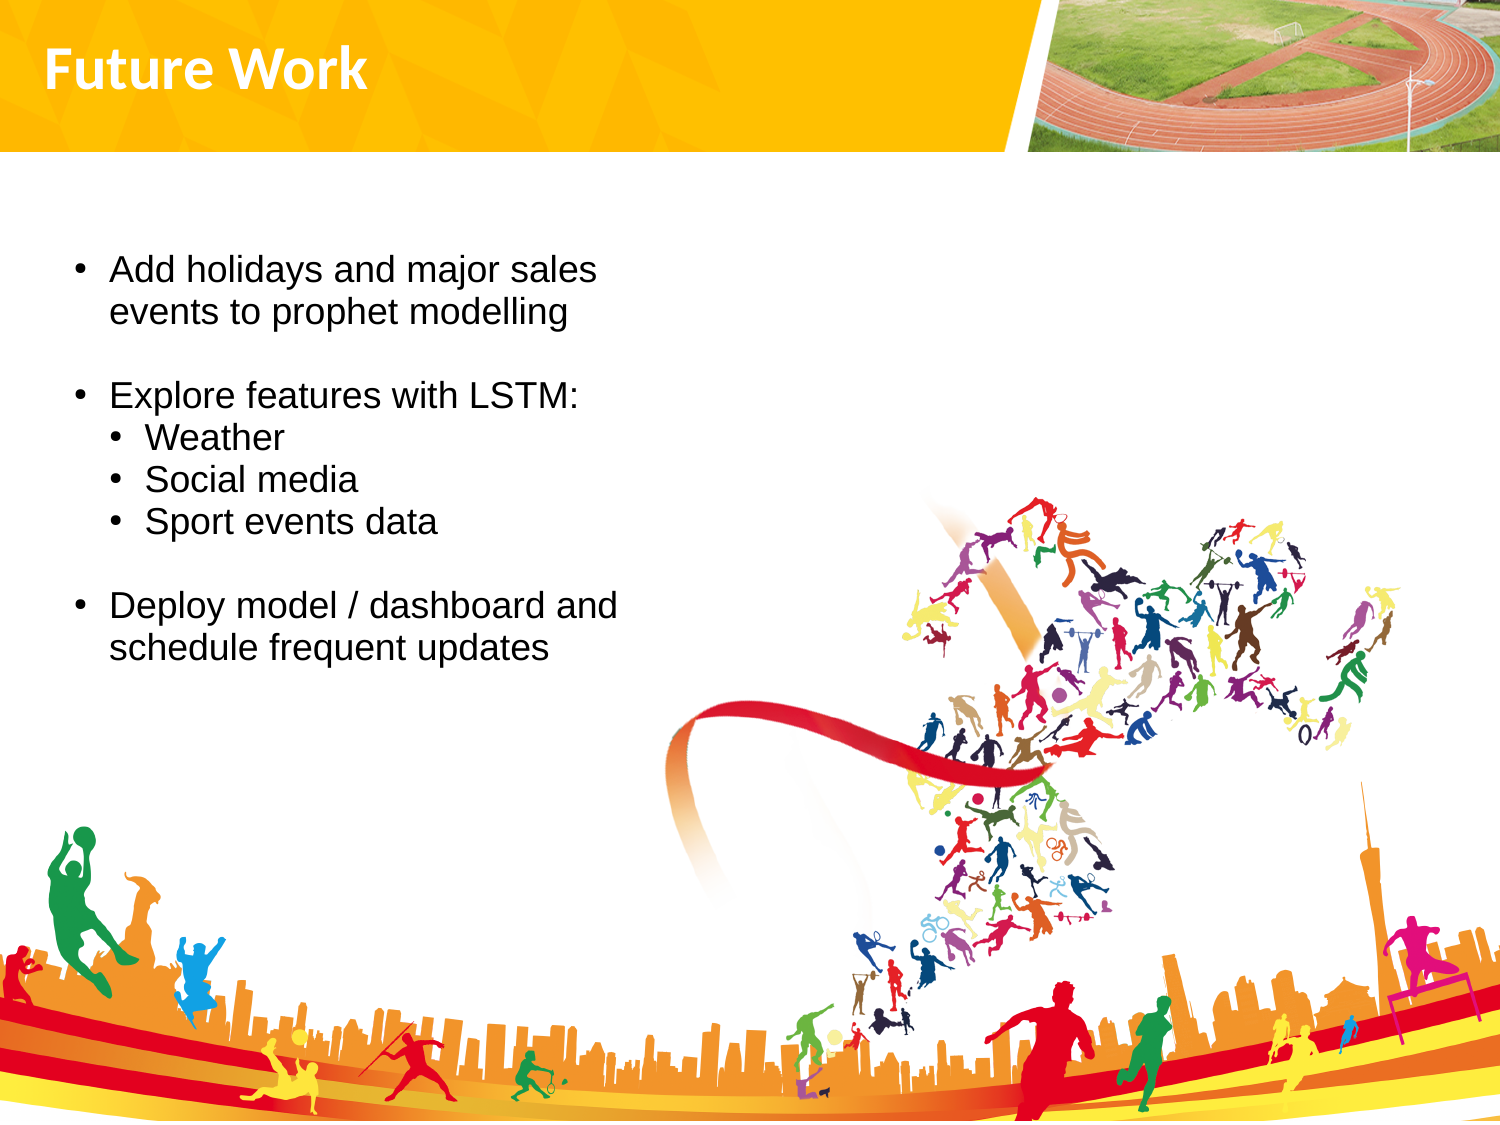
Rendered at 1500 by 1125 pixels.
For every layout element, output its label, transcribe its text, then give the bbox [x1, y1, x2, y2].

title Future Work [29, 0, 1287, 130]
text_box Add holidays and major sales events to prophet modelling Explore features with LSTM: Weather Social media Sport events data Deploy model / dashboard and schedule frequent updates [59, 241, 638, 780]
picture [0, 0, 1500, 1125]
